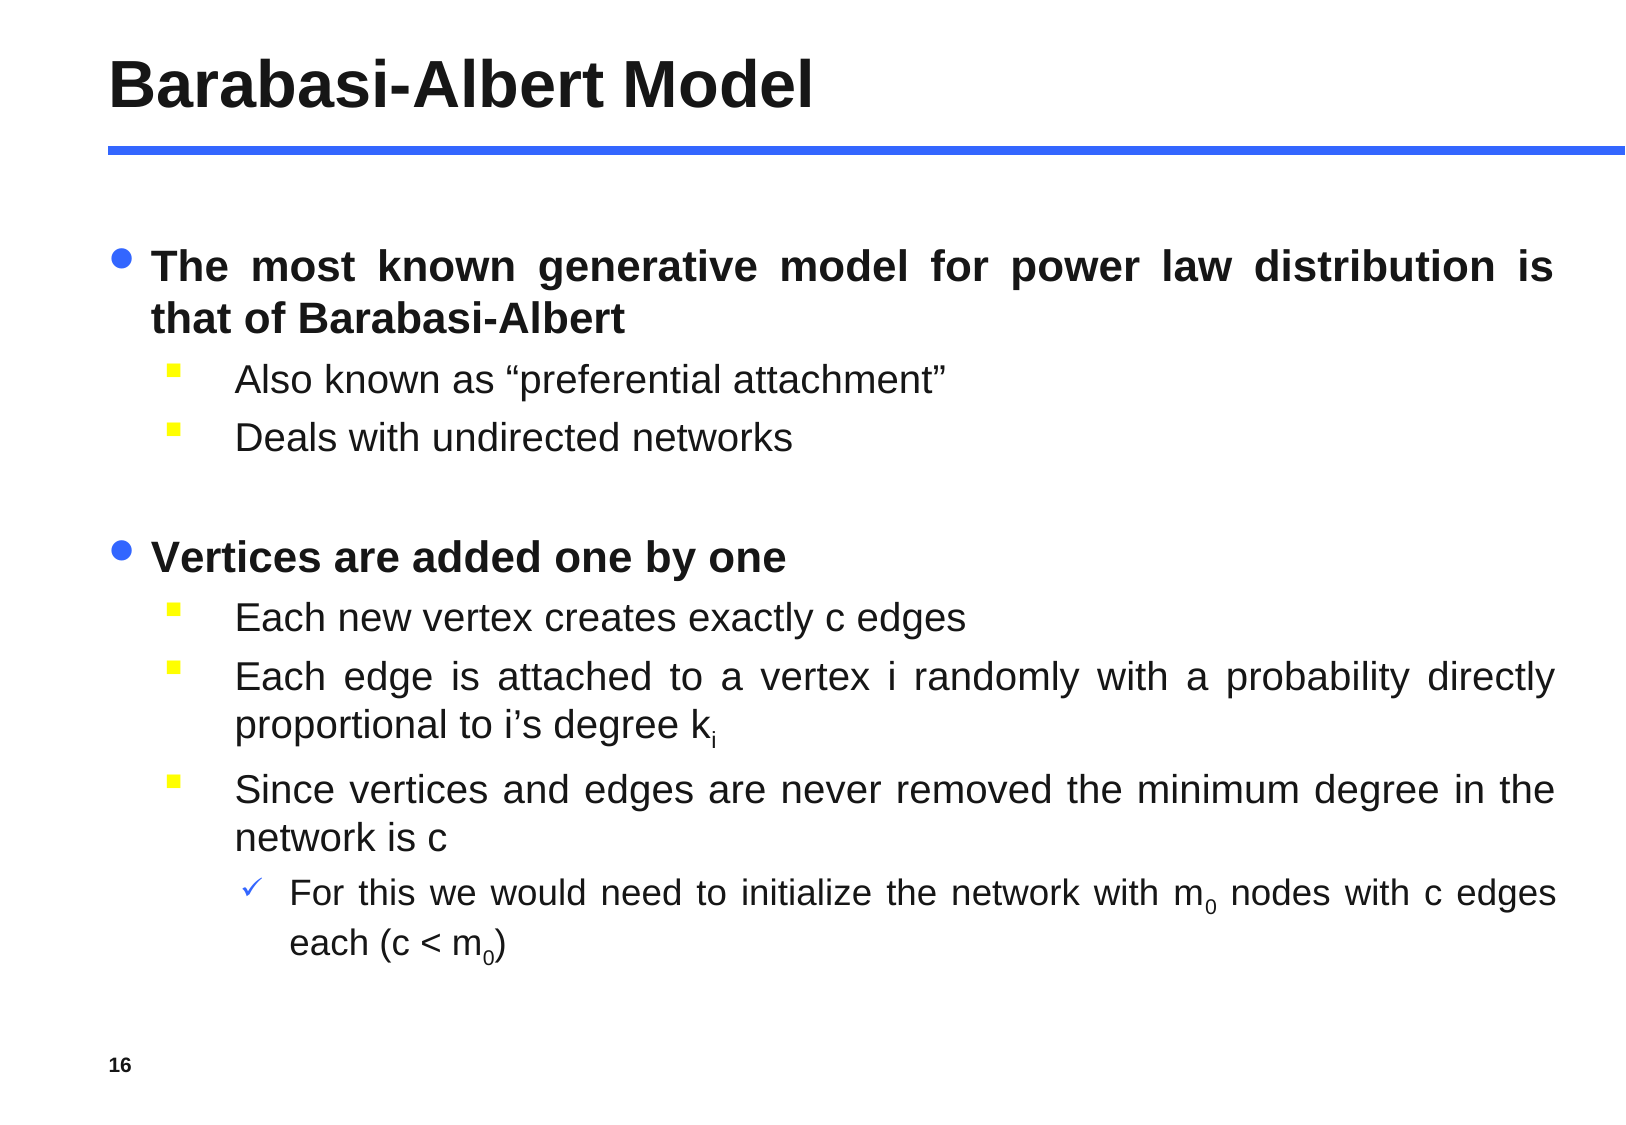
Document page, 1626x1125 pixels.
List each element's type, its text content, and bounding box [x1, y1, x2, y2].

text_box <number> [108, 1051, 188, 1077]
title Barabasi-Albert Model [108, 30, 1558, 131]
list The most known generative model for power law distribution is that of Barabasi-Albert Also known as “preferential attachment” Deals with undirected networks Vertices are added one by one Each new vertex creates exactly c edges Each edge is attached to a vertex i randomly with a probability directly proportional to i’s degree ki Since vertices and edges are never removed the minimum degree in the network is c For this we would need to initialize the network with m0 nodes with c edges each (c < m0) [108, 237, 1558, 975]
